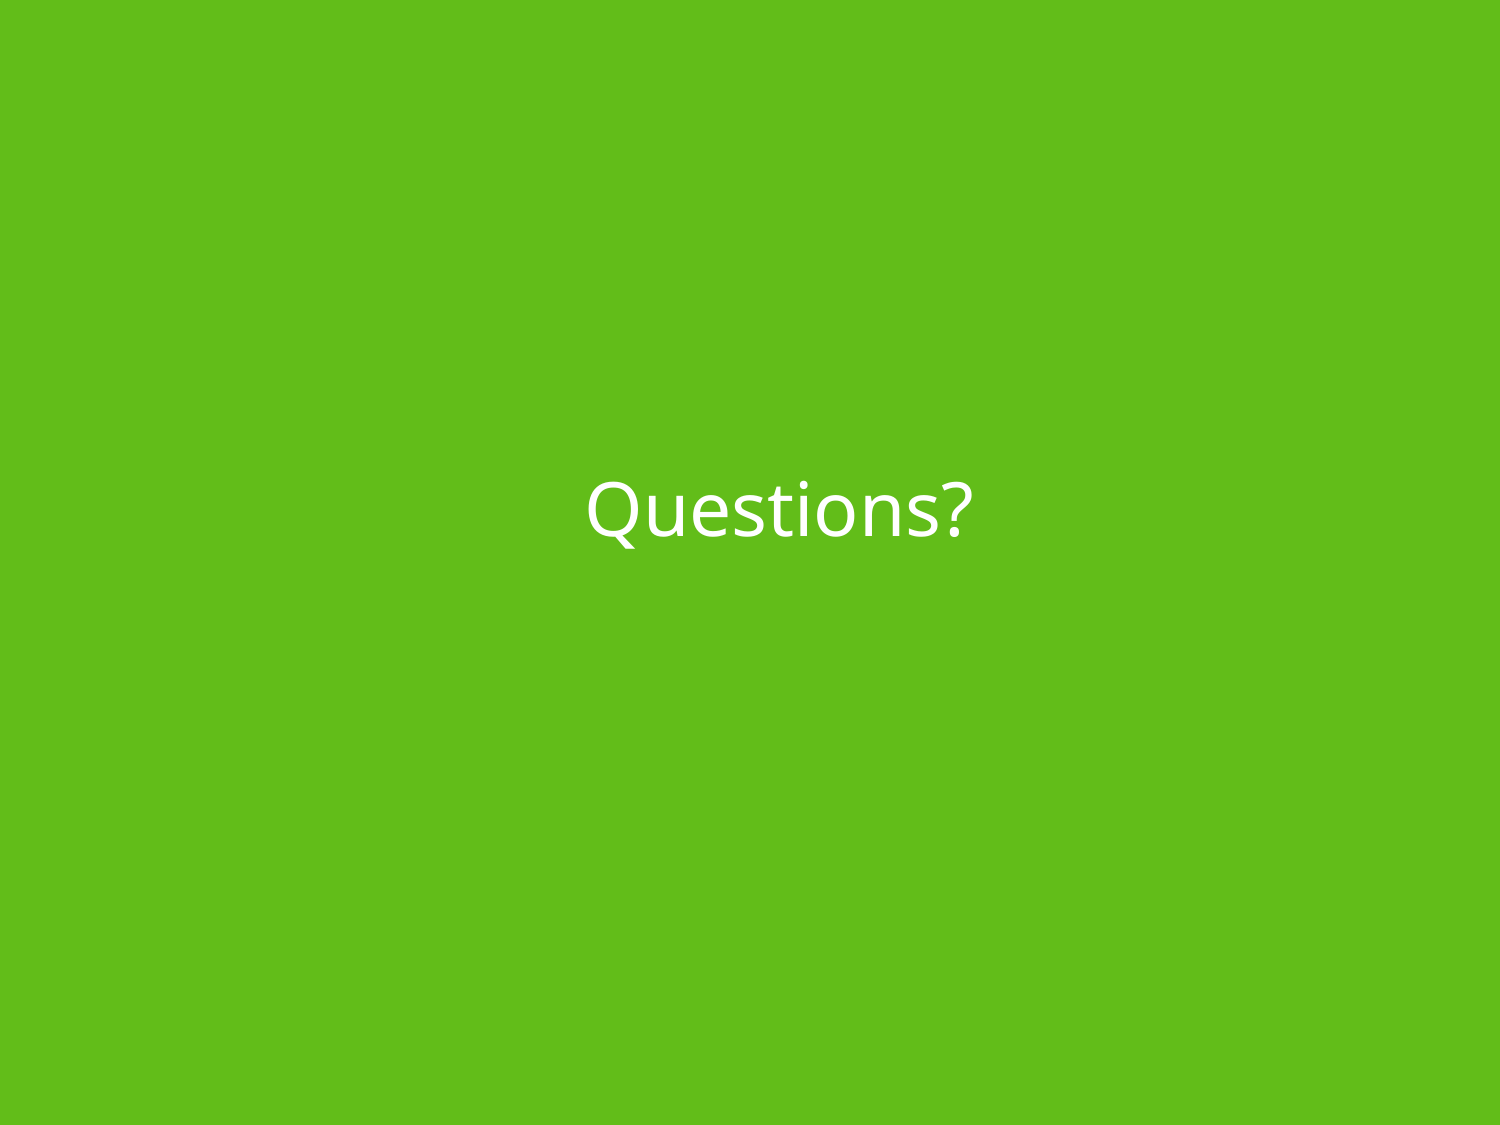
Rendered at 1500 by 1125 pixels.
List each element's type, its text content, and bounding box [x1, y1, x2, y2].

title Questions? [88, 413, 1471, 601]
